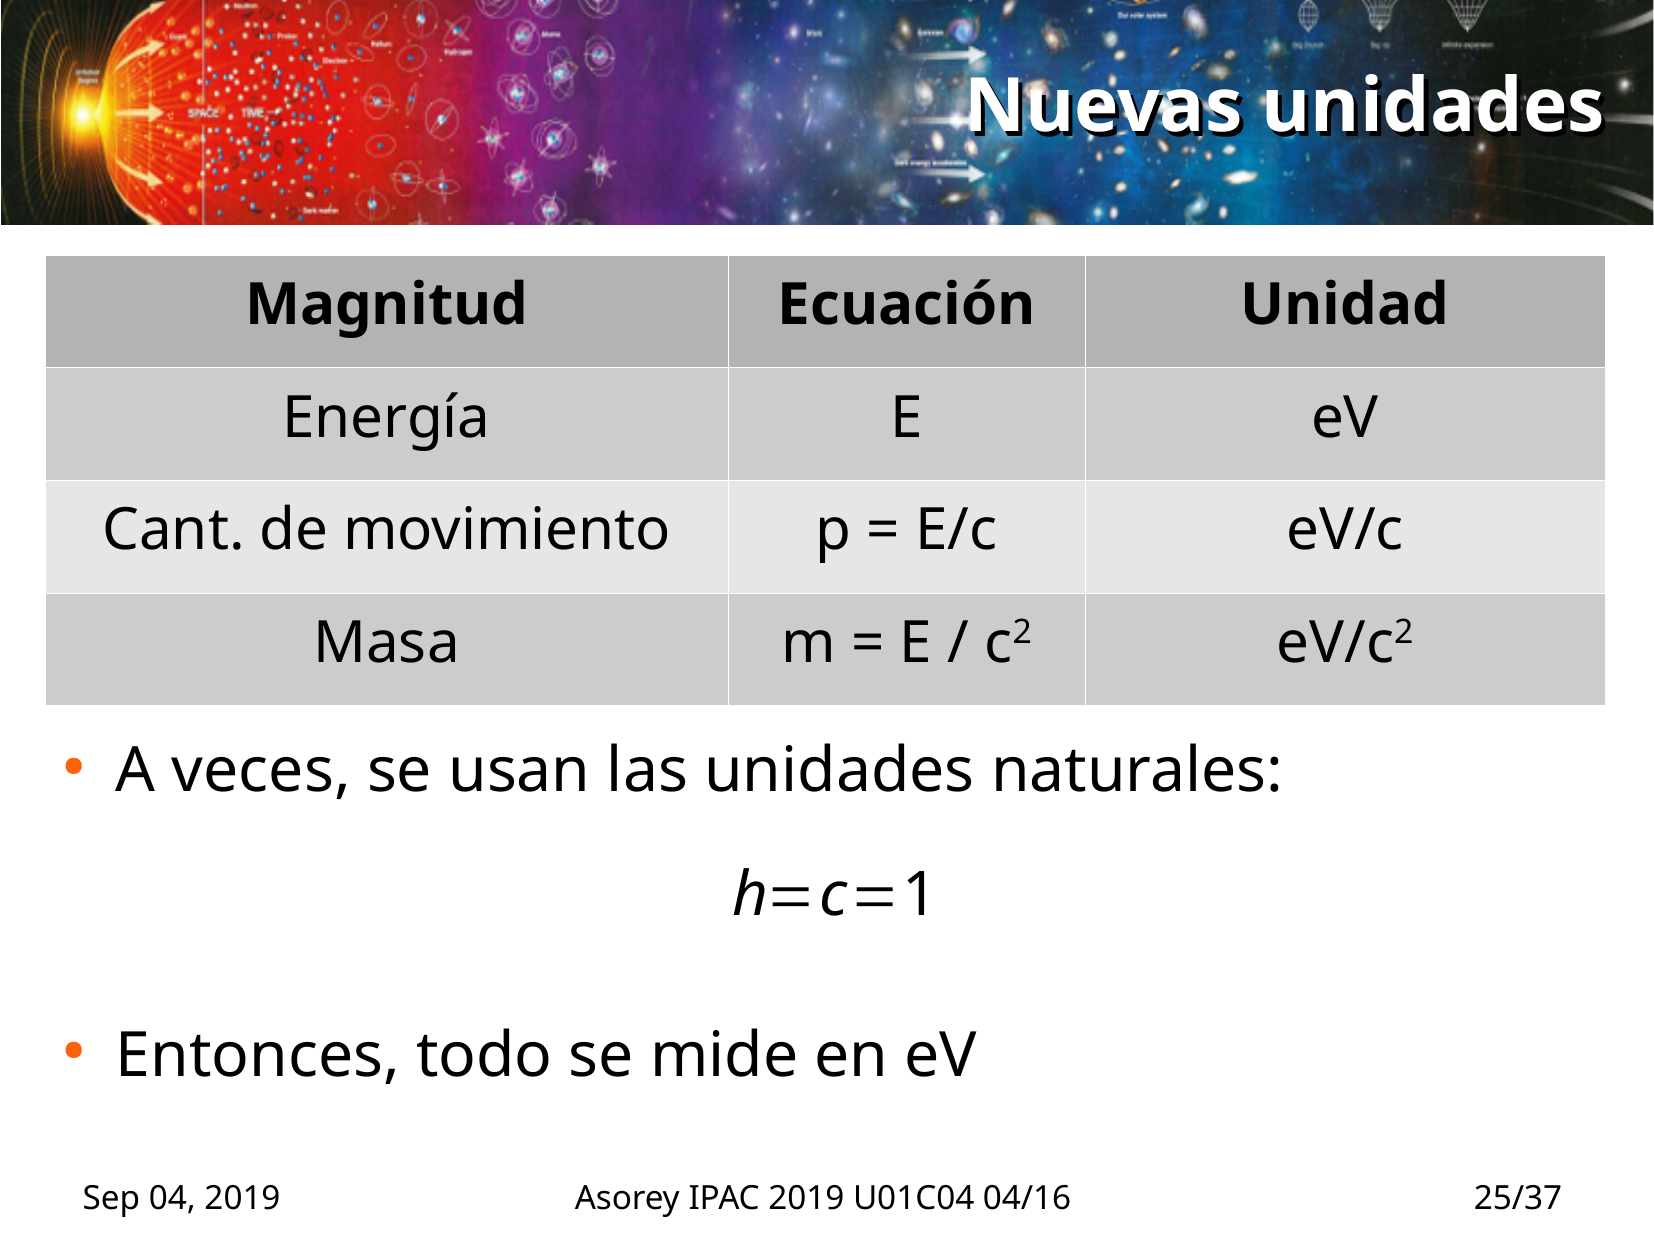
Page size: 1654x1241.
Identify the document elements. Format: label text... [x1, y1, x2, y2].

table_header Magnitud [46, 256, 728, 367]
table_header Ecuación [729, 256, 1085, 367]
list A veces, se usan las unidades naturales: Entonces, todo se mide en eV [45, 725, 1606, 1155]
table_cell eV [1086, 368, 1605, 480]
chart [725, 854, 931, 931]
picture [1, 0, 1654, 225]
table_cell eV/c [1086, 481, 1605, 593]
table_cell Masa [46, 594, 728, 705]
table_cell E [729, 368, 1085, 480]
title Nuevas unidades [45, 15, 1606, 191]
table_cell p = E/c [729, 481, 1085, 593]
table_header Unidad [1086, 256, 1605, 367]
table_cell m = E / c2 [729, 594, 1085, 705]
table_cell Energía [46, 368, 728, 480]
table_cell eV/c2 [1086, 594, 1605, 705]
table_cell Cant. de movimiento [46, 481, 728, 593]
